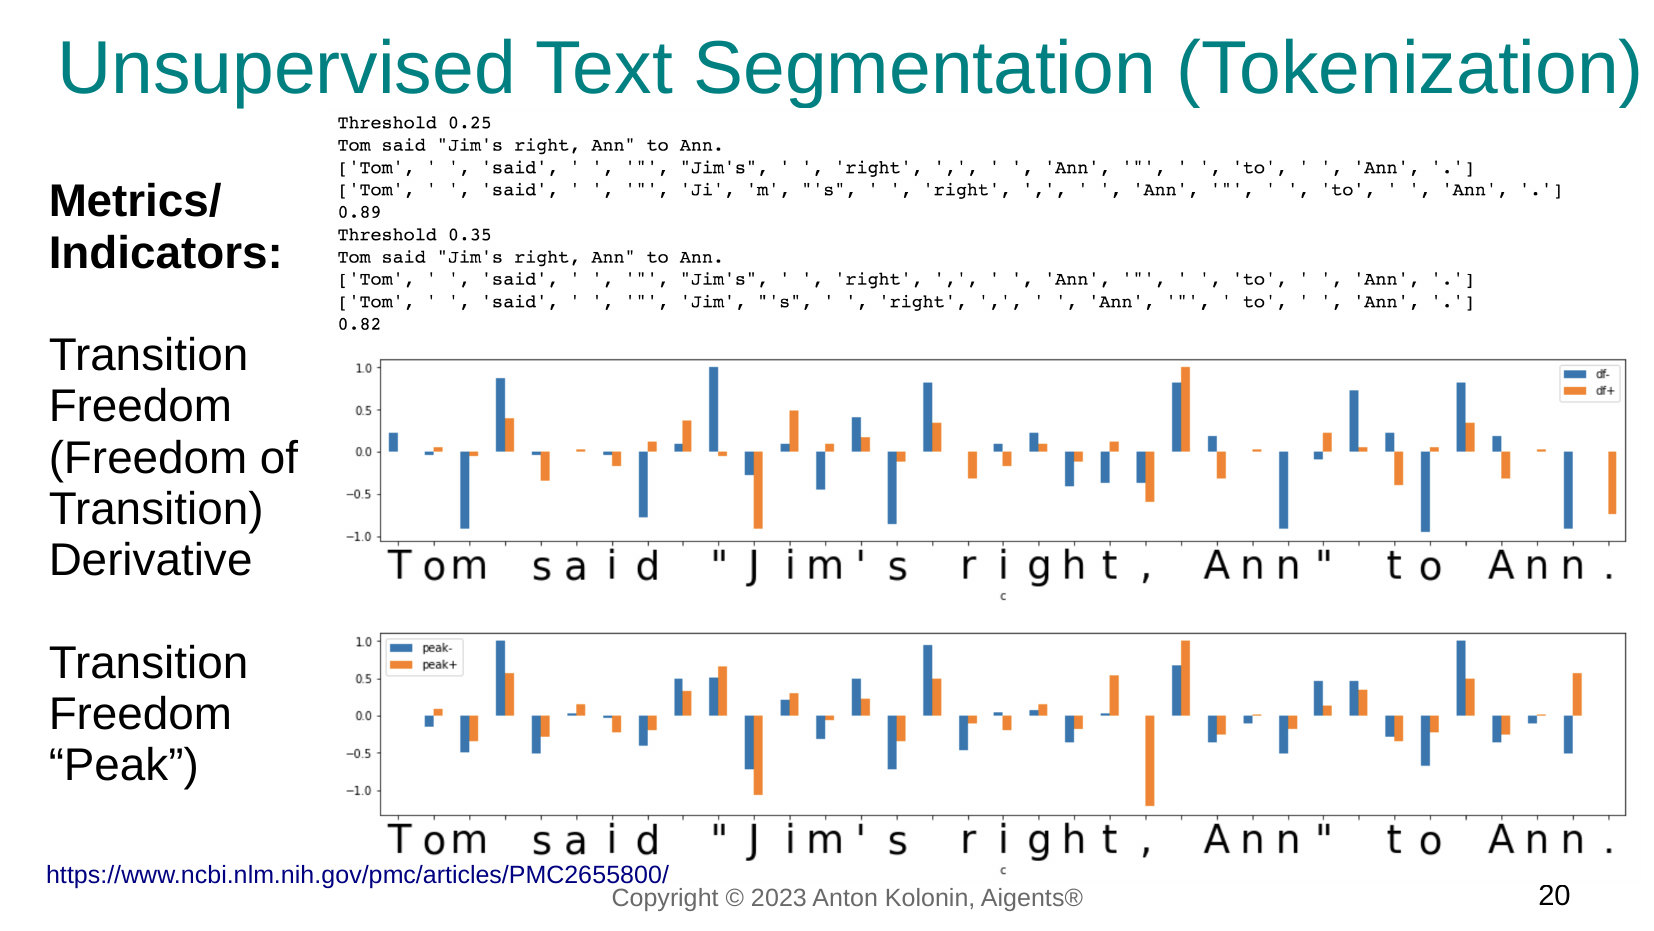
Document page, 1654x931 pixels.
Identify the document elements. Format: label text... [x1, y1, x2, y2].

text_box Unsupervised Text Segmentation (Tokenization) [0, 0, 1653, 135]
picture [326, 108, 1641, 885]
text_box https://www.ncbi.nlm.nih.gov/pmc/articles/PMC2655800/ [31, 853, 791, 901]
text_box Metrics/ Indicators: Transition Freedom (Freedom of Transition) Derivative Transition Freedom “Peak”) [33, 167, 326, 853]
